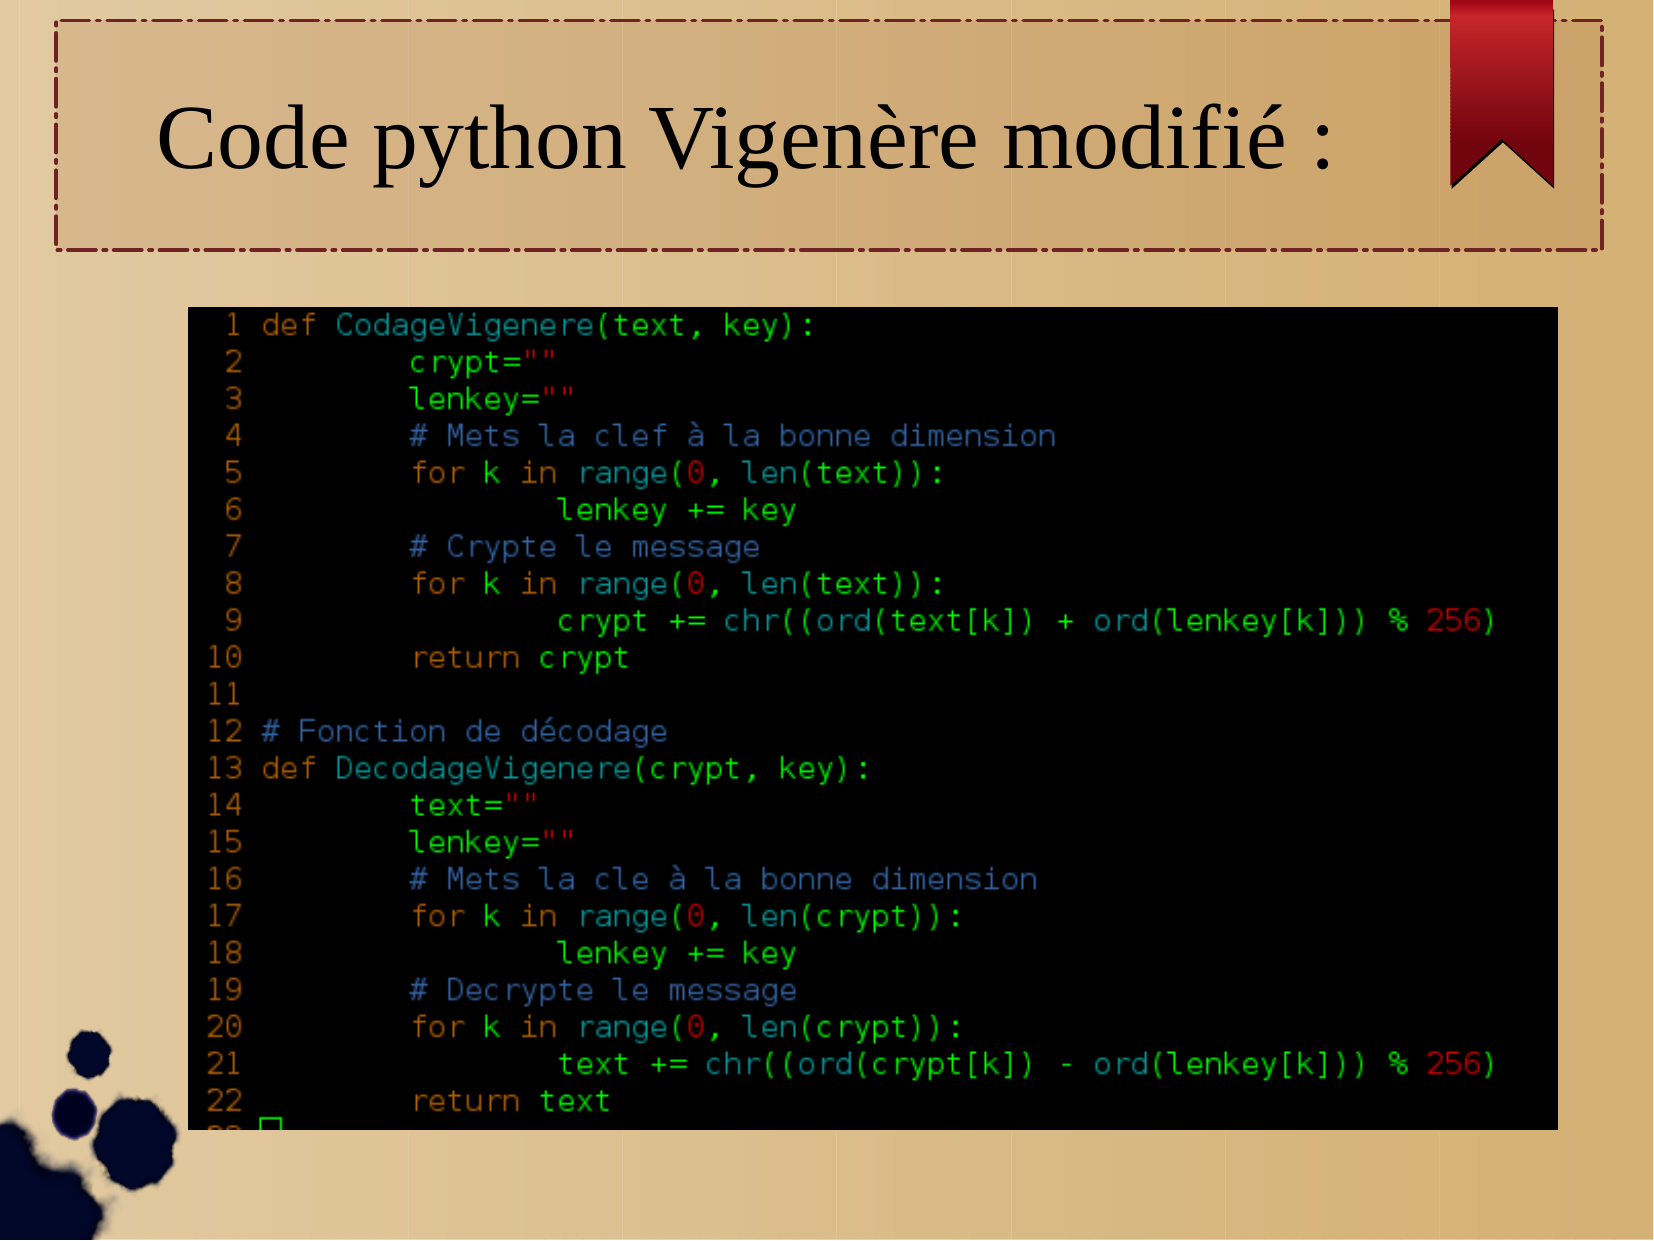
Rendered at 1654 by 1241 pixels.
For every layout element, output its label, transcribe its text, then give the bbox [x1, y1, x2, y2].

picture [188, 307, 1558, 1131]
title Code python Vigenère modifié : [82, 47, 1412, 229]
